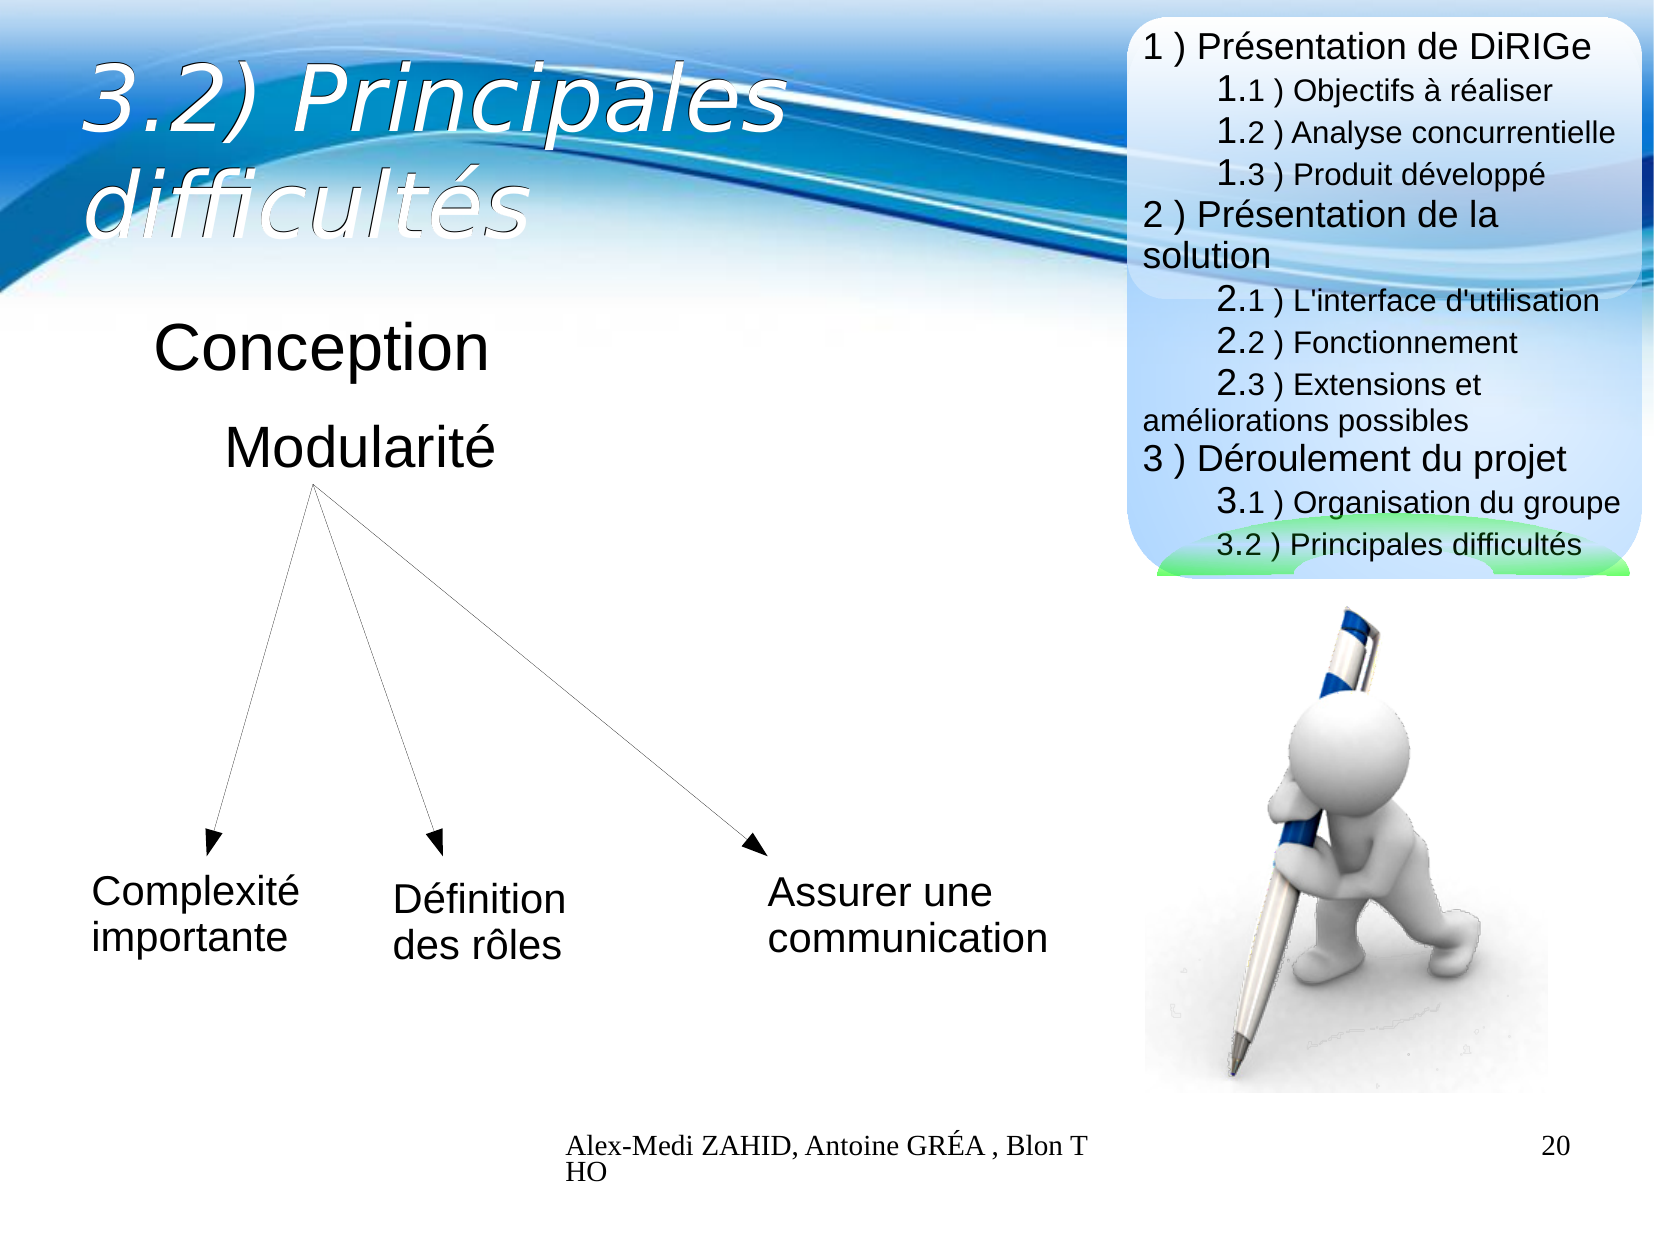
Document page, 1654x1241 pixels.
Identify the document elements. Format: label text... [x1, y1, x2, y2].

text_box Complexité importante [76, 859, 325, 968]
text_box Assurer une communication [767, 868, 1081, 981]
text_box Algorithme [1430, 324, 1547, 438]
text_box Définition des rôles [377, 868, 644, 976]
text_box [1329, 515, 1342, 519]
list Conception Modularité [82, 310, 1123, 1093]
text_box [1157, 431, 1630, 493]
title 3.2) Principales difficultés [82, 45, 1152, 261]
picture [0, 0, 1654, 1241]
